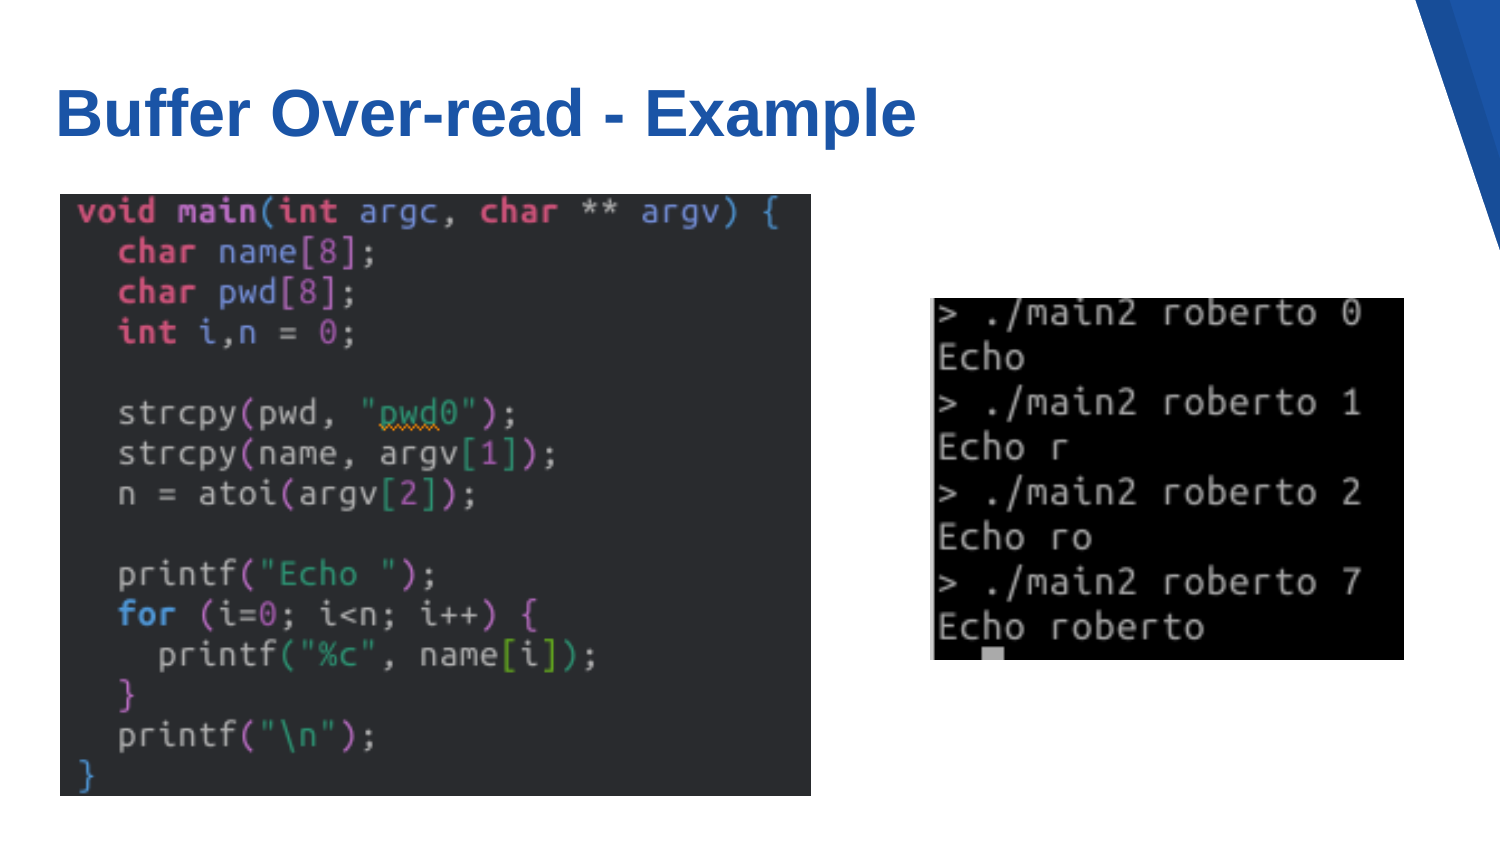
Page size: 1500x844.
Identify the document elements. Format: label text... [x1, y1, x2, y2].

title Buffer Over-read - Example [40, 97, 1231, 166]
picture [930, 298, 1404, 661]
picture [60, 194, 811, 796]
